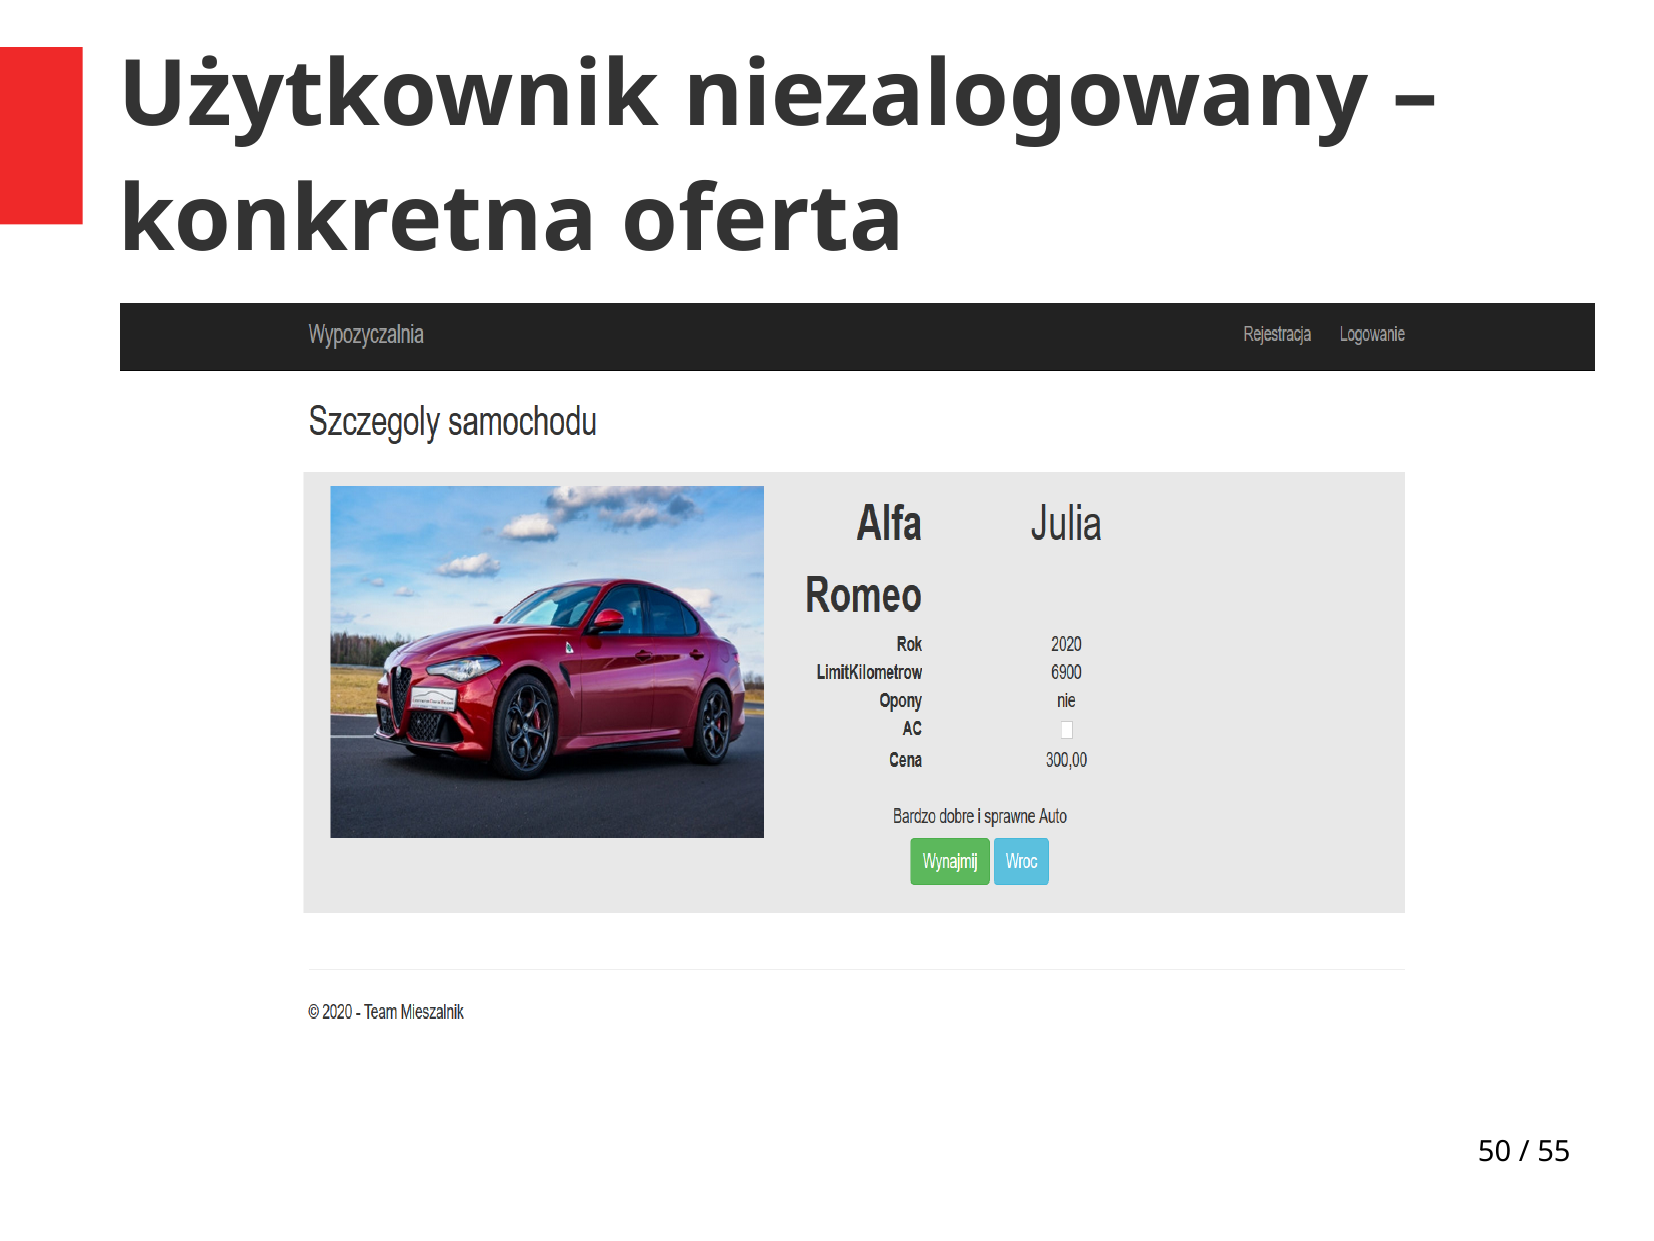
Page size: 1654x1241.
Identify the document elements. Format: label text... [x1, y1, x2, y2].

picture [120, 303, 1595, 1028]
title Użytkownik niezalogowany – konkretna oferta [118, 28, 1571, 278]
